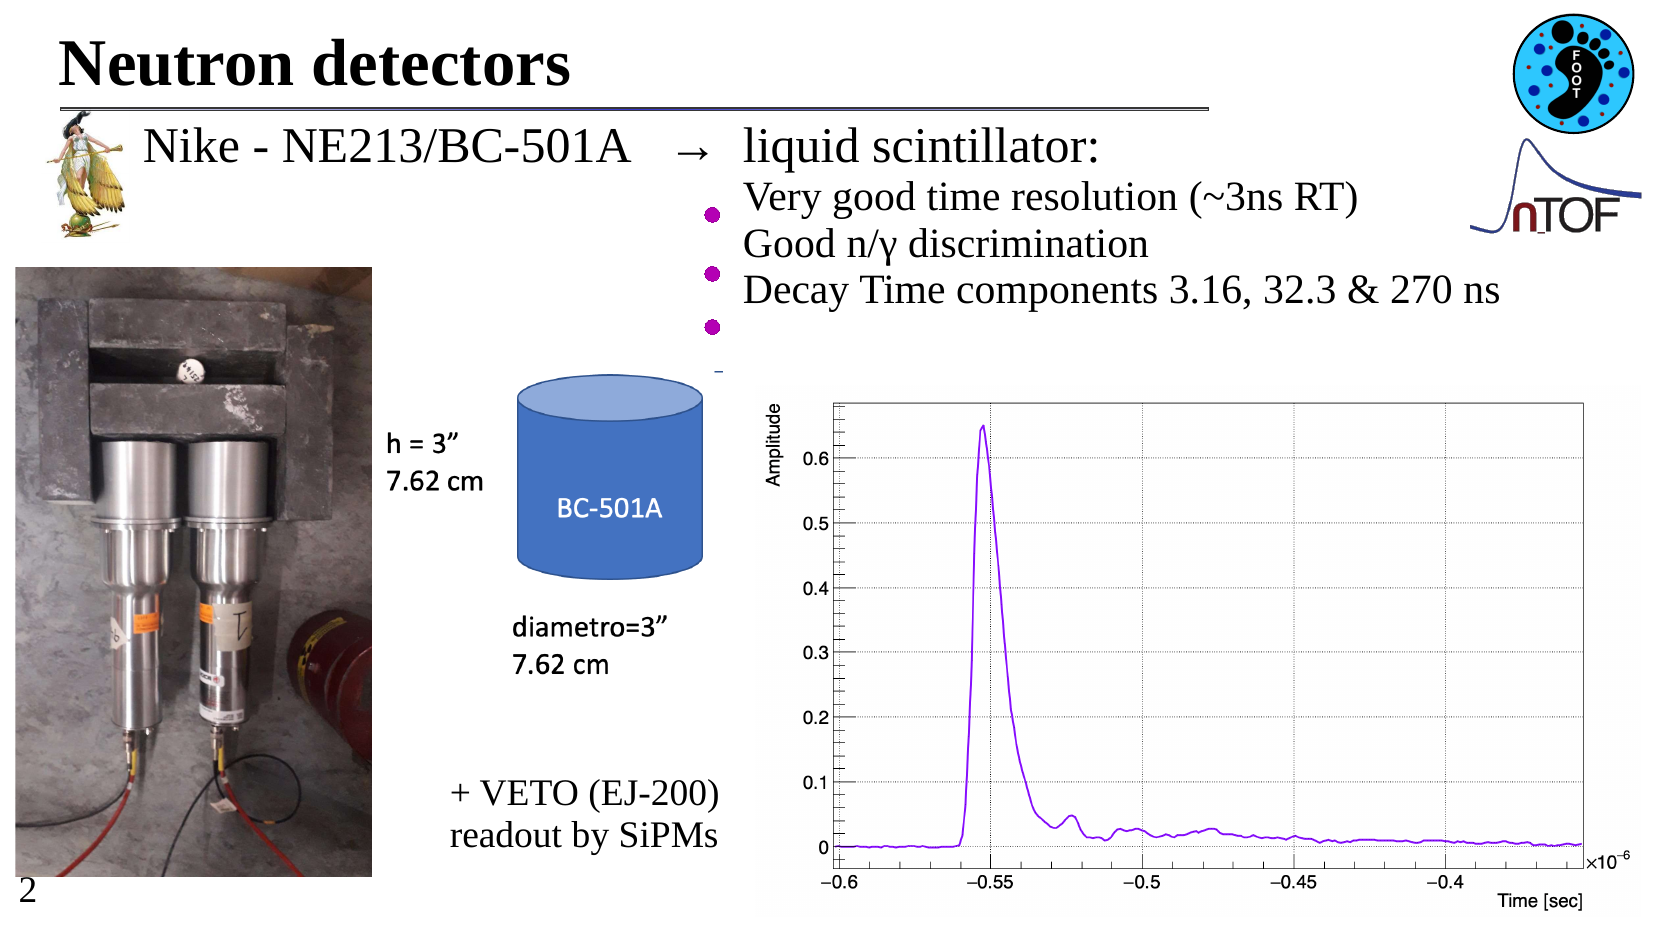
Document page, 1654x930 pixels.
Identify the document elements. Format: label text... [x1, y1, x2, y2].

picture [1594, 11, 1634, 61]
picture [383, 371, 723, 688]
text_box + VETO (EJ-200) readout by SiPMs [435, 765, 741, 930]
text_box Nike - NE213/BC-501A → liquid scintillator: Very good time resolution (~3ns RT) Good n/γ discrimination Decay Time components 3.16, 32.3 & 270 ns [128, 118, 1653, 360]
picture [1451, 21, 1653, 248]
picture [41, 104, 128, 243]
text_box 2 [3, 861, 53, 927]
text_box [704, 266, 720, 282]
text_box [704, 207, 720, 223]
picture [755, 385, 1641, 917]
picture [15, 267, 372, 877]
text_box Neutron detectors [58, 0, 1594, 118]
text_box [60, 107, 1209, 111]
text_box [704, 319, 720, 335]
